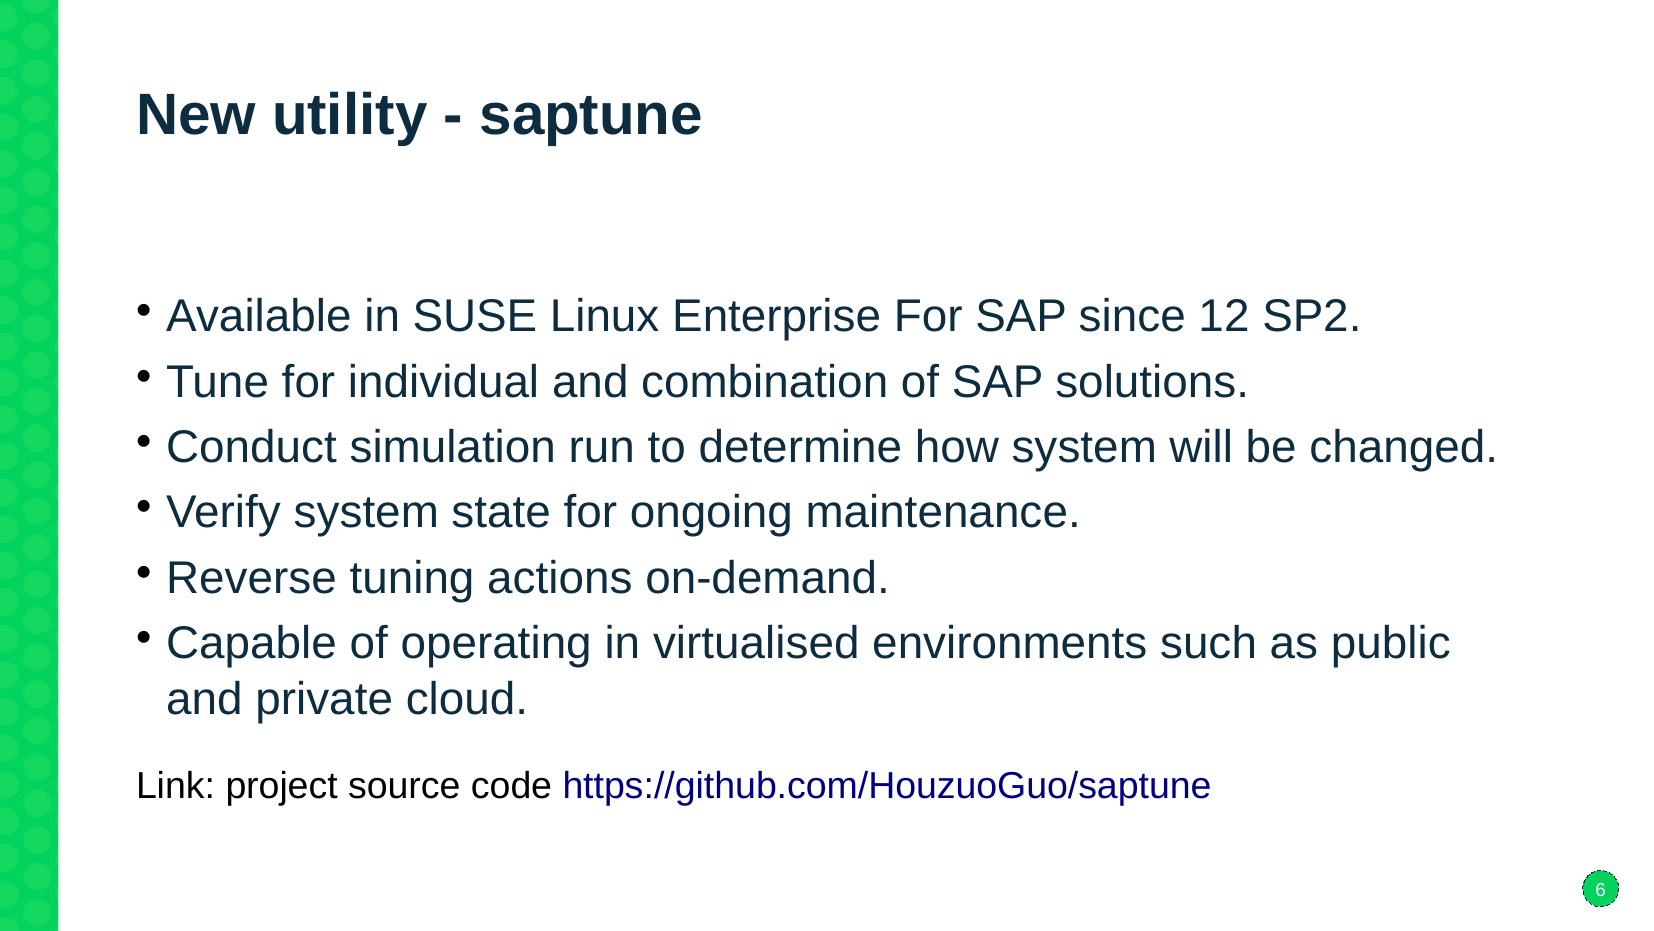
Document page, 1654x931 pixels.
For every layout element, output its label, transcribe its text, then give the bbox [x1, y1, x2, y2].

list Available in SUSE Linux Enterprise For SAP since 12 SP2. Tune for individual and combination of SAP solutions. Conduct simulation run to determine how system will be changed. Verify system state for ongoing maintenance. Reverse tuning actions on-demand. Capable of operating in virtualised environments such as public and private cloud. [121, 217, 1531, 826]
title New utility - saptune [121, 37, 1531, 193]
text_box Link: project source code https://github.com/HouzuoGuo/saptune [121, 757, 1232, 814]
picture [0, 0, 76, 931]
